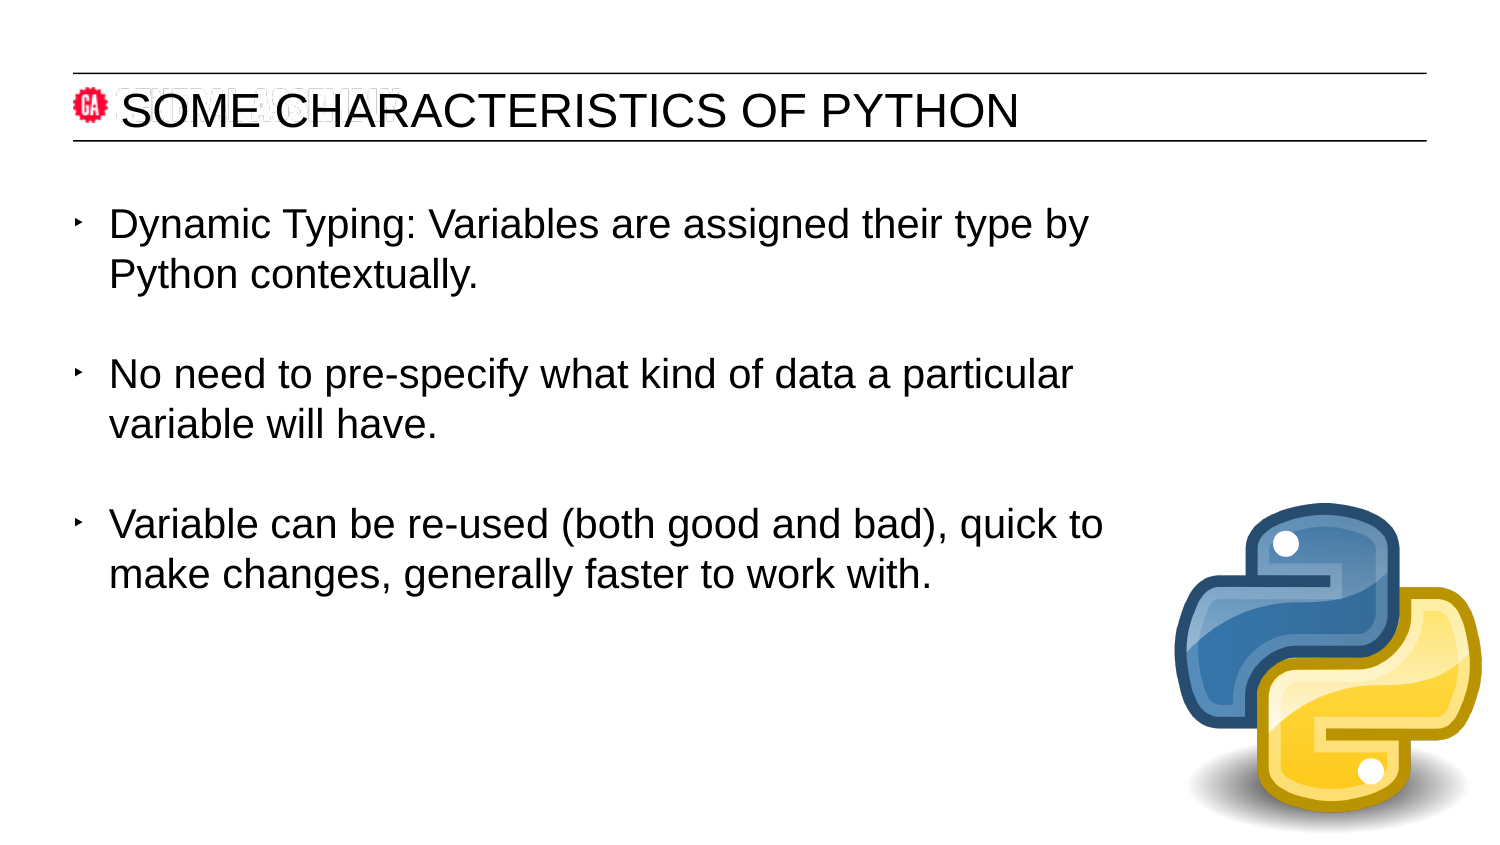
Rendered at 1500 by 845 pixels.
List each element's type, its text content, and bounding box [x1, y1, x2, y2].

picture [1154, 495, 1500, 842]
text_box Dynamic Typing: Variables are assigned their type by Python contextually. No need to pre-specify what kind of data a particular variable will have. Variable can be re-used (both good and bad), quick to make changes, generally faster to work with. [73, 196, 1126, 802]
text_box SOME CHARACTERISTICS OF PYTHON [120, 79, 1418, 129]
picture [73, 87, 120, 123]
